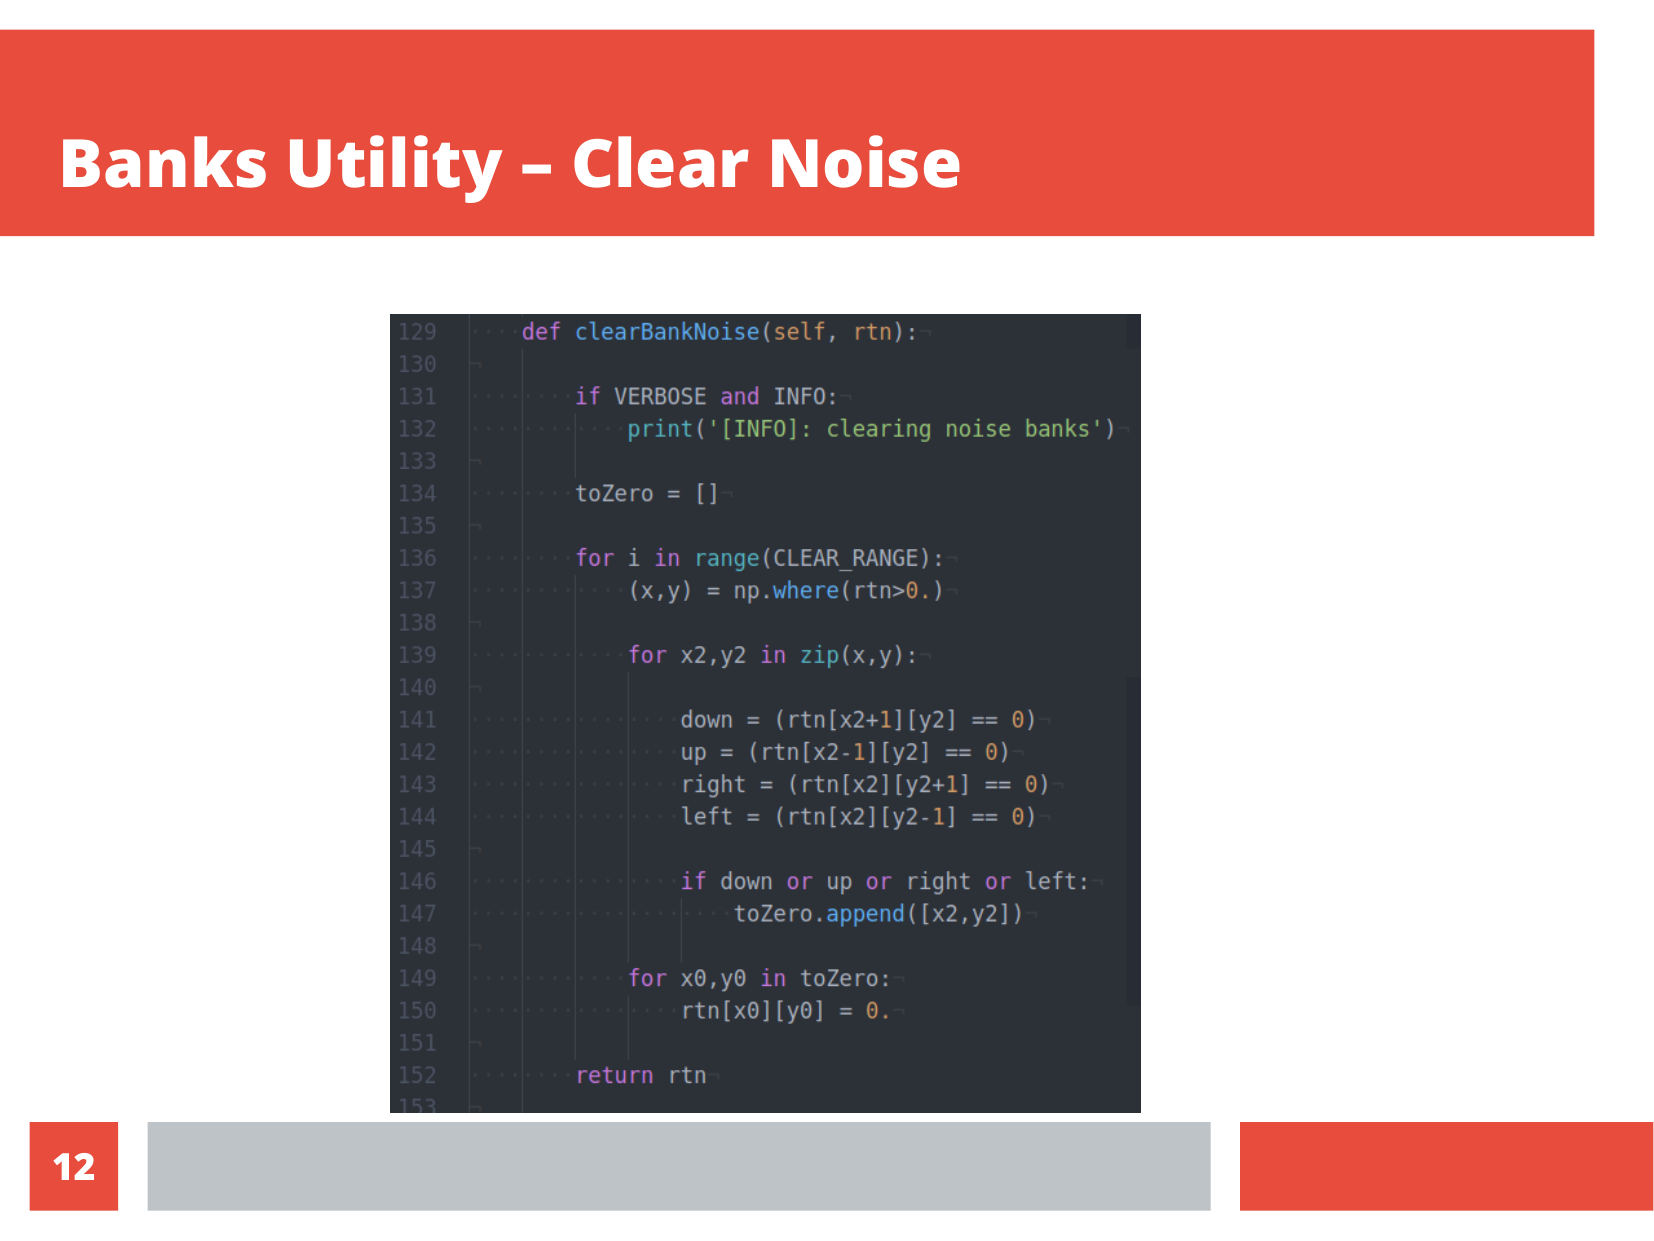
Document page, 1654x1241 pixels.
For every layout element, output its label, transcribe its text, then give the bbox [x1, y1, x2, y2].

title Banks Utility – Clear Noise [59, 59, 1595, 207]
picture [390, 314, 1141, 1113]
